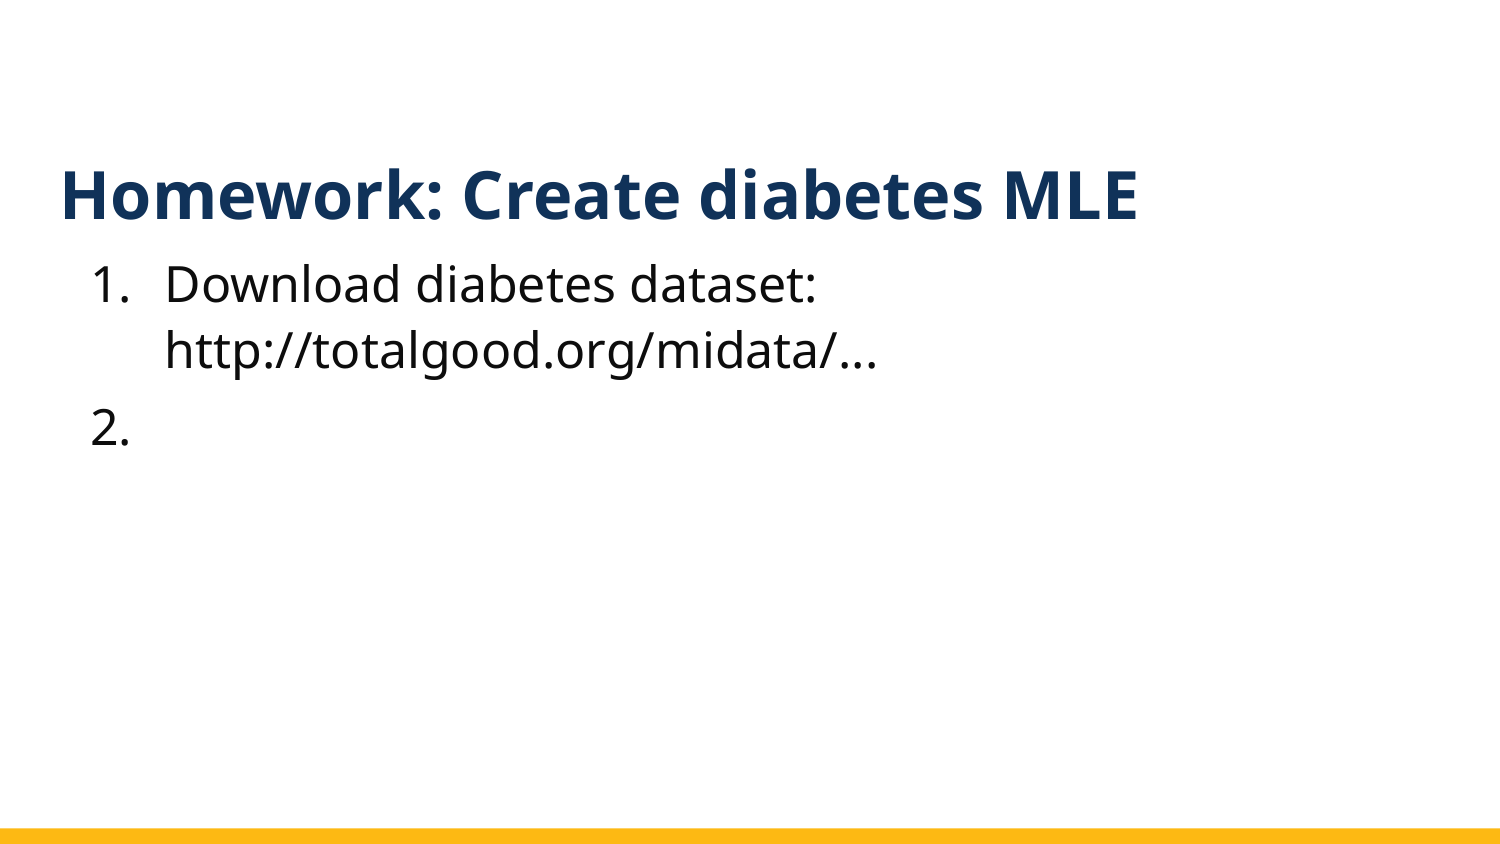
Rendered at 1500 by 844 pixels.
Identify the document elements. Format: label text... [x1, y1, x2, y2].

text_box Download diabetes dataset: http://totalgood.org/midata/... [75, 161, 1372, 579]
text_box Homework: Create diabetes MLE [44, 0, 1470, 240]
